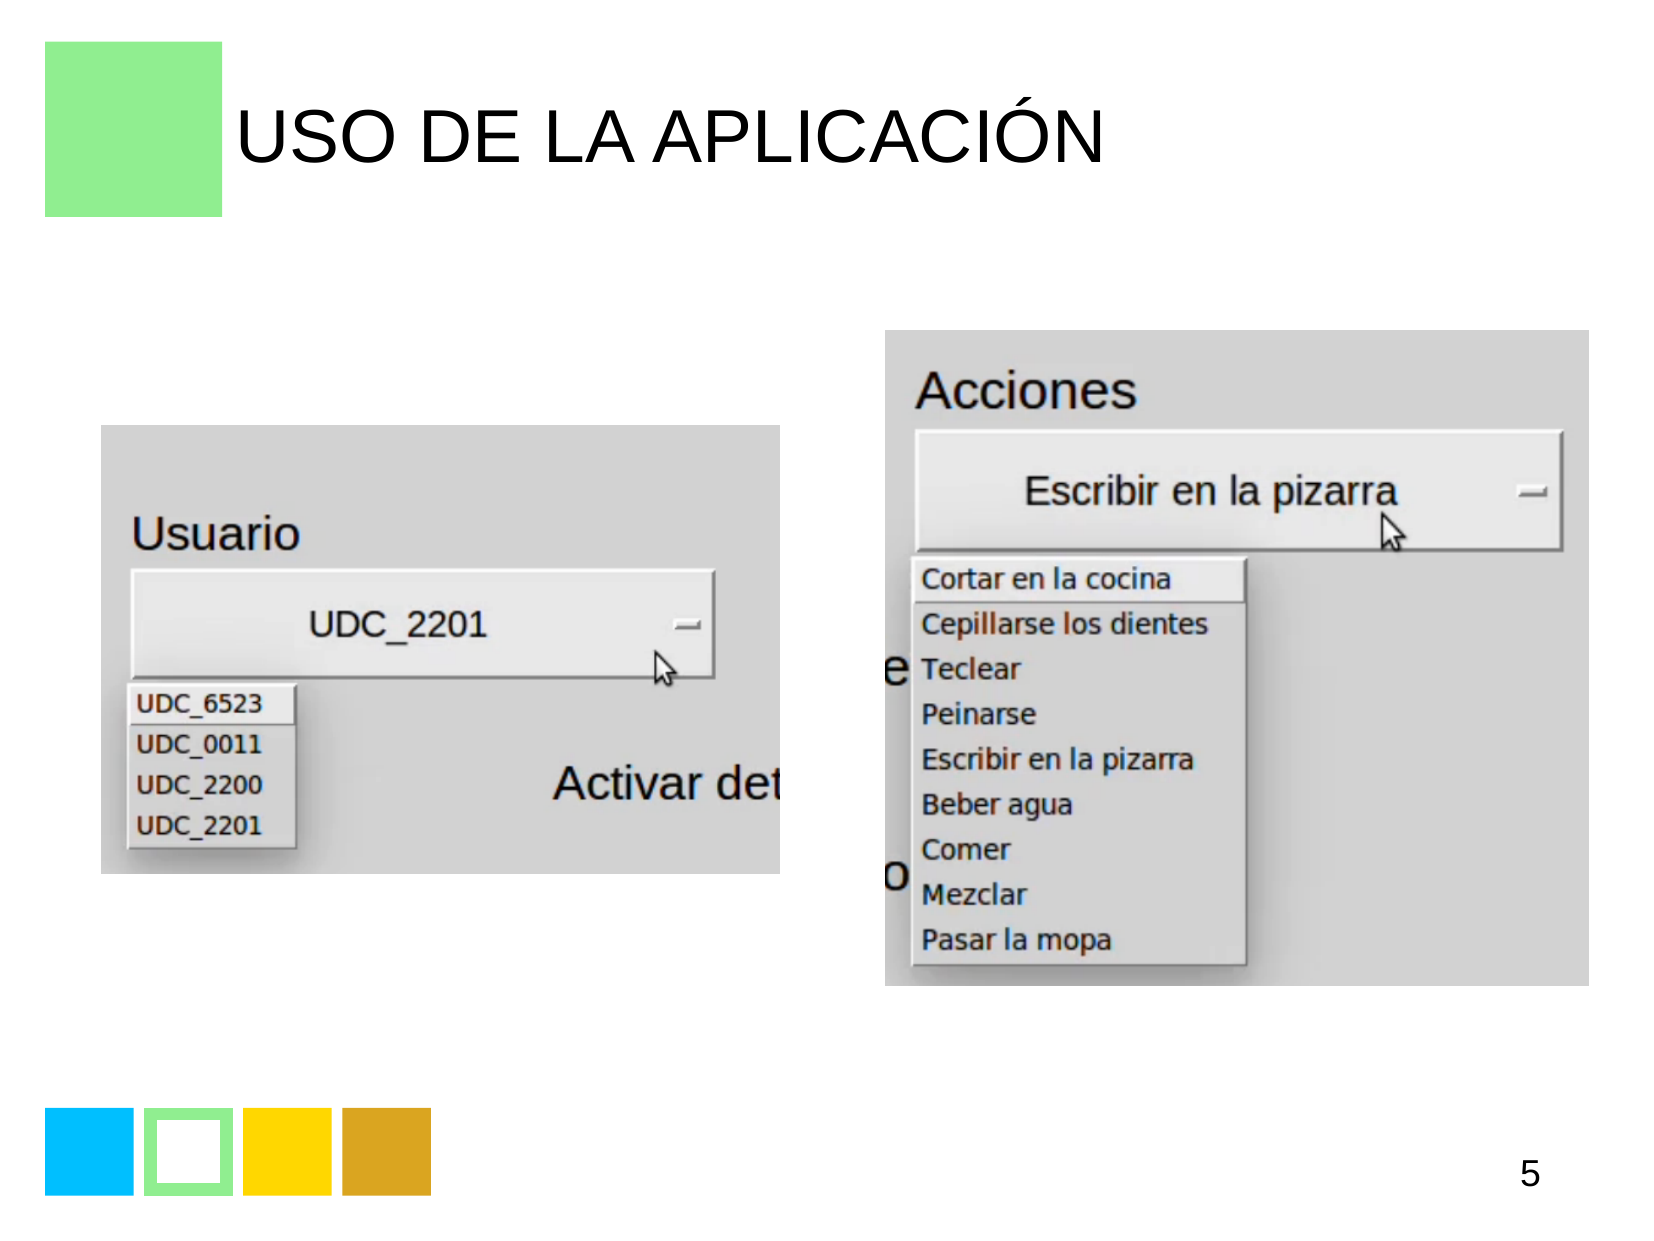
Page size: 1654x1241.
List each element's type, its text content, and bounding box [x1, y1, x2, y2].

text_box <number> [1505, 1145, 1654, 1217]
picture [101, 425, 780, 875]
picture [885, 330, 1589, 986]
subtitle [70, 290, 1607, 1010]
title USO DE LA APLICACIÓN [82, 49, 1571, 213]
